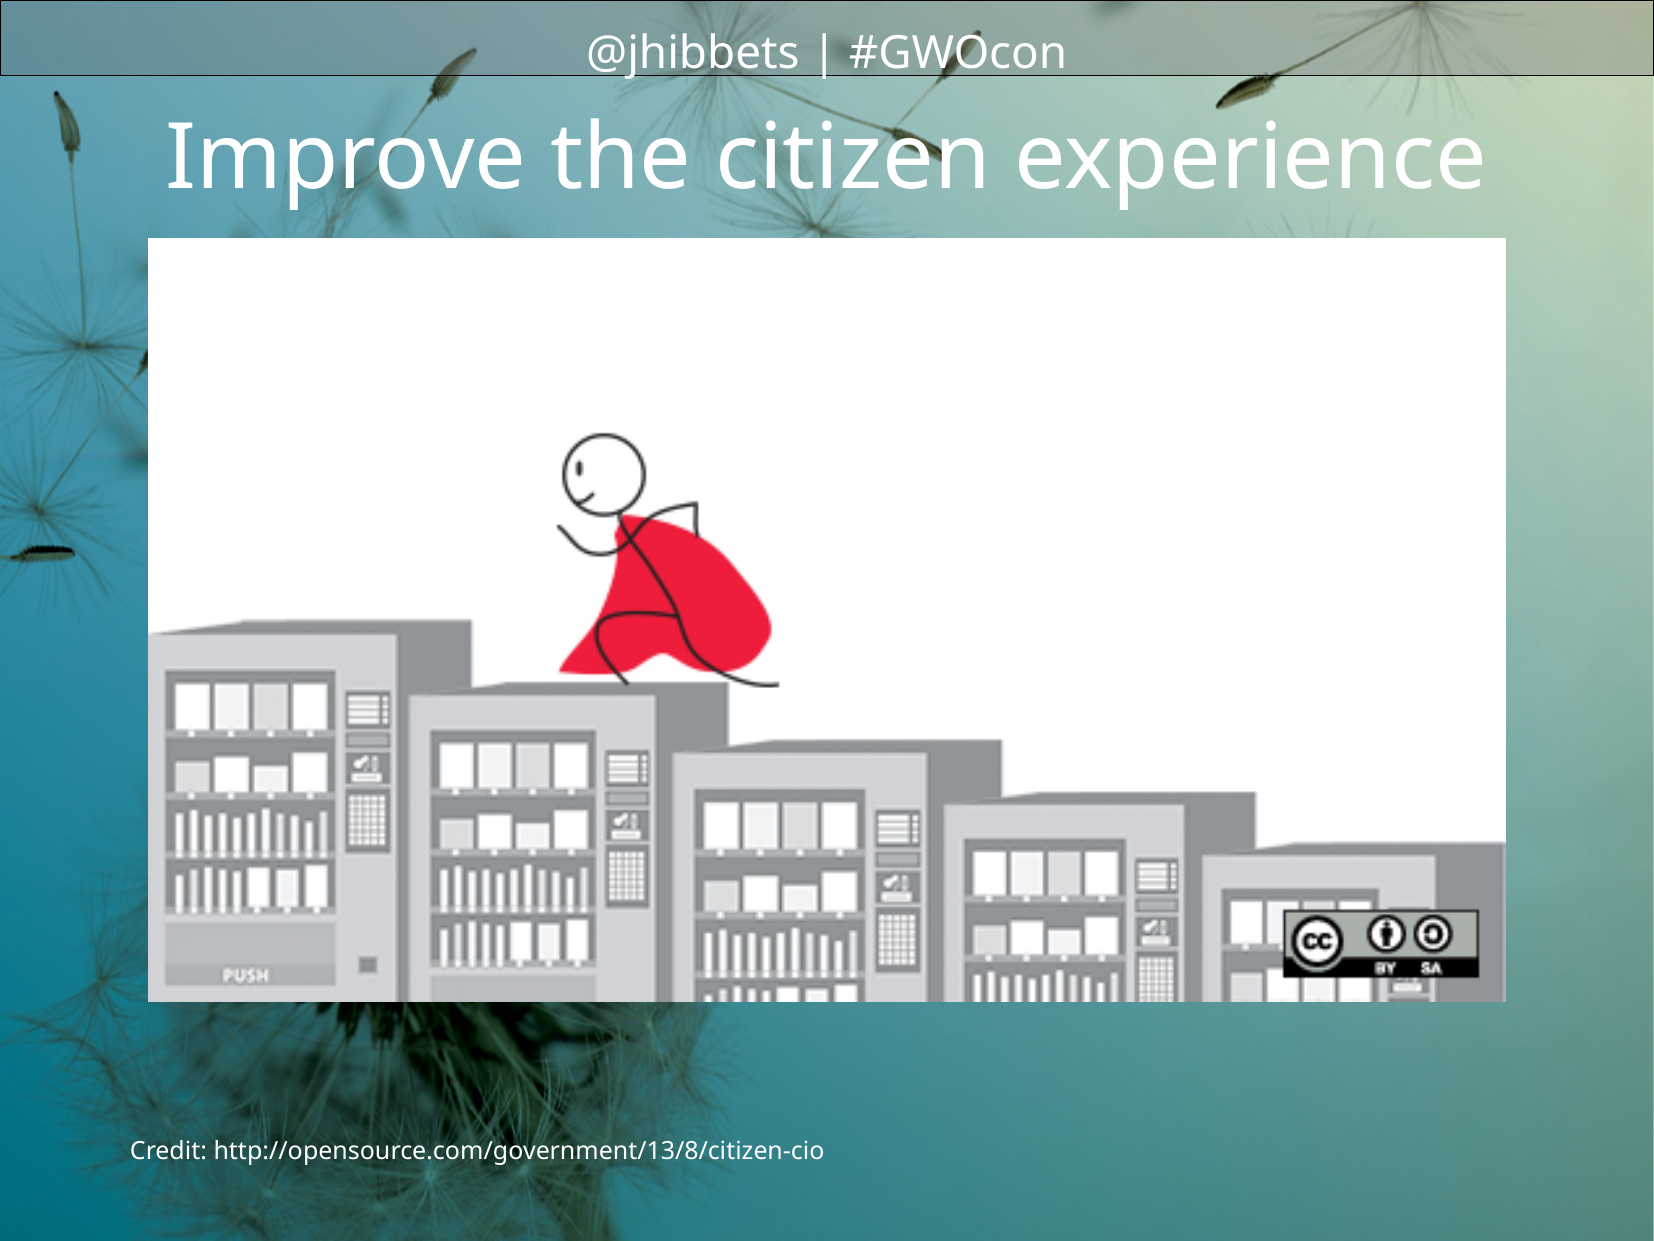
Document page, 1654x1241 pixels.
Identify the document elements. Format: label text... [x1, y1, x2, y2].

text_box Credit: http://opensource.com/government/13/8/citizen-cio [115, 1125, 842, 1168]
picture [0, 76, 1654, 1241]
title Improve the citizen experience [82, 49, 1571, 257]
